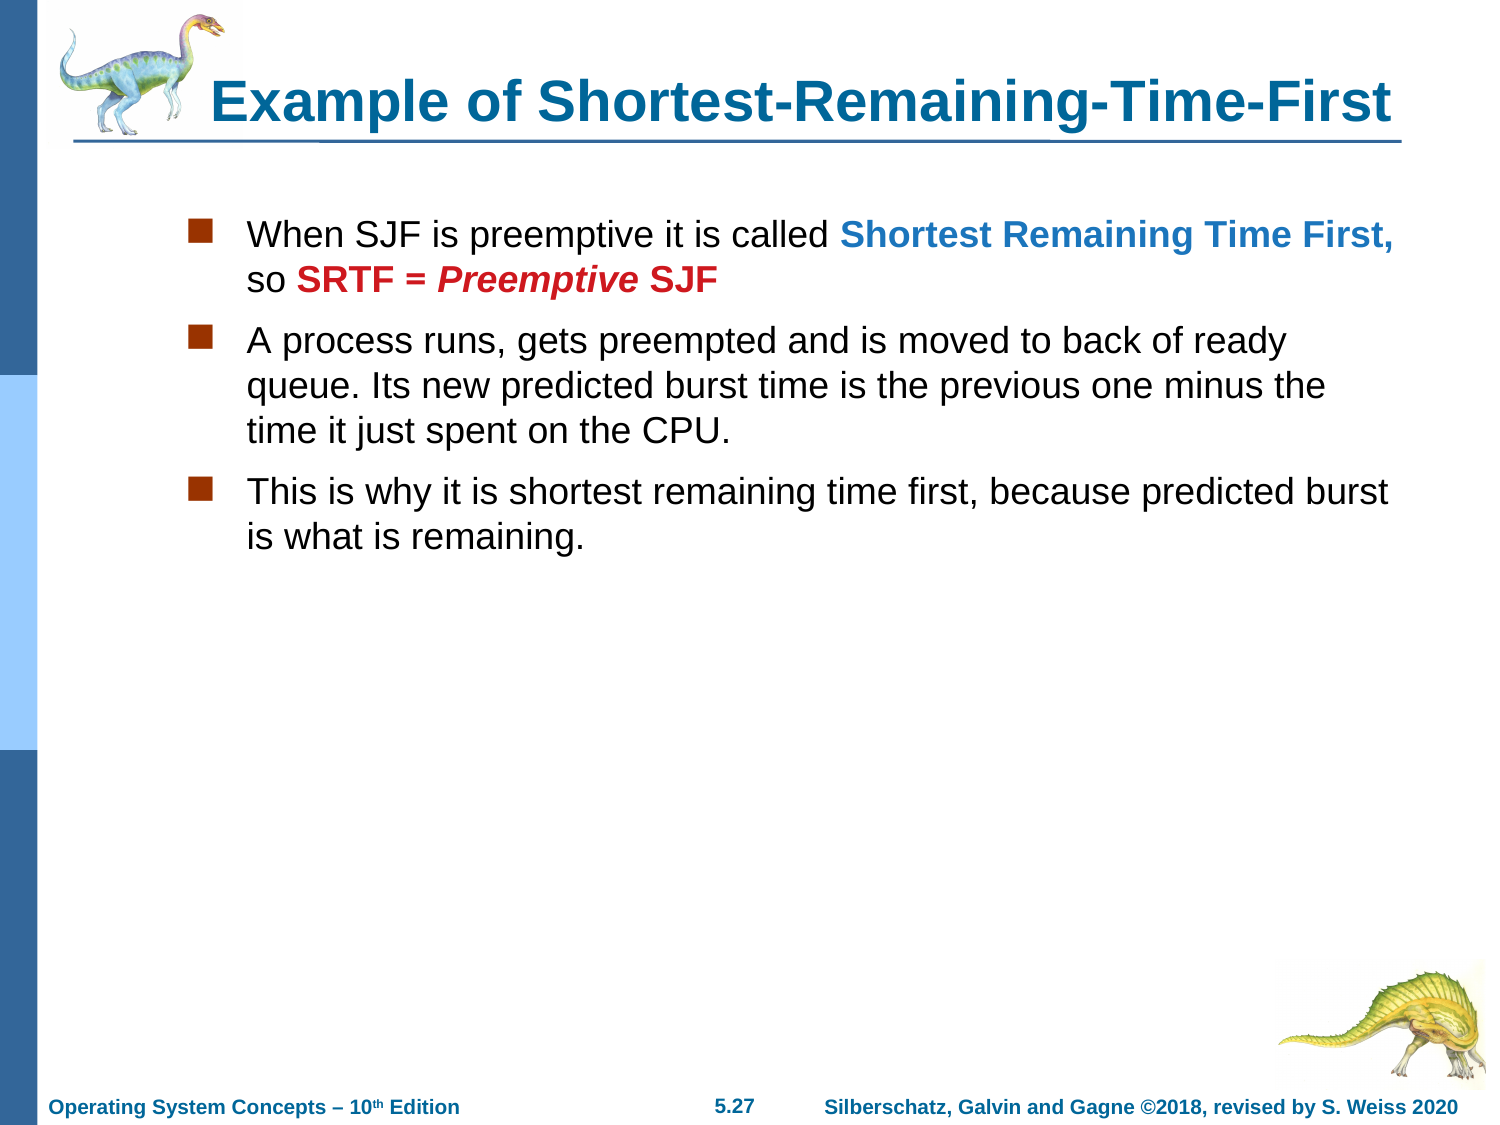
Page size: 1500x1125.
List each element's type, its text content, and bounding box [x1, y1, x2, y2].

picture [1275, 959, 1486, 1090]
text_box Example of Shortest-Remaining-Time-First [179, 45, 1426, 141]
text_box When SJF is preemptive it is called Shortest Remaining Time First, so SRTF = Preemptive SJF A process runs, gets preempted and is moved to back of ready queue. Its new predicted burst time is the previous one minus the time it just spent on the CPU. This is why it is shortest remaining time first, because predicted burst is what is remaining. [176, 202, 1423, 946]
picture [1141, 1099, 1149, 1104]
picture [46, 0, 243, 149]
